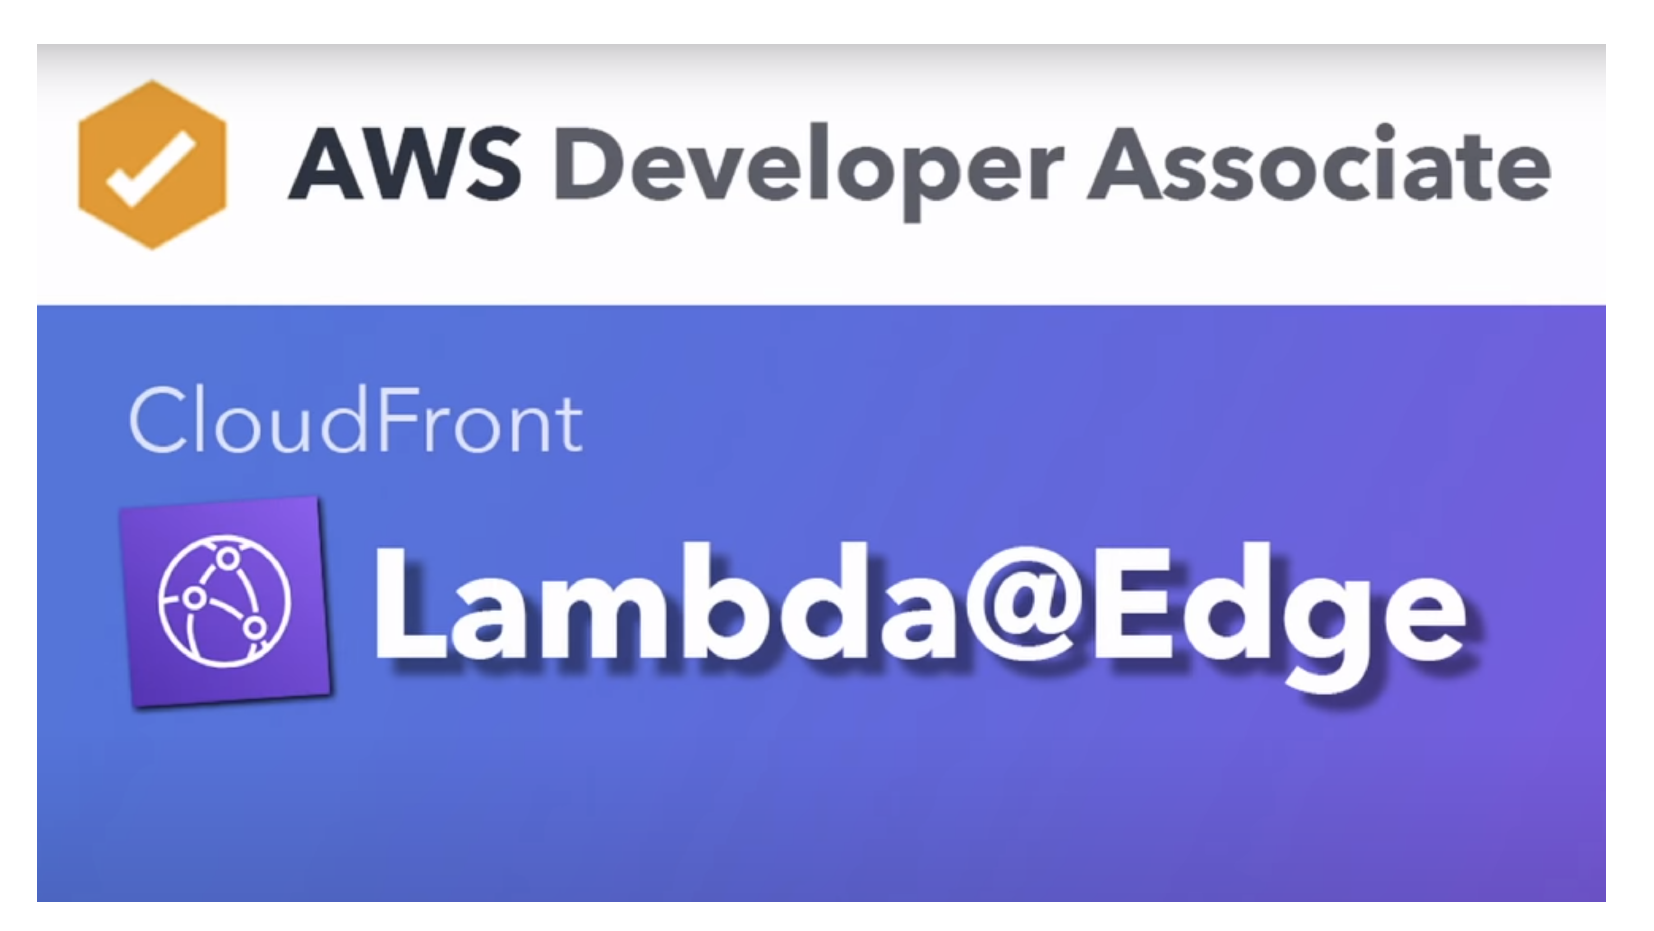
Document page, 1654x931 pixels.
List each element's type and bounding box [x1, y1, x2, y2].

picture [37, 44, 1606, 902]
